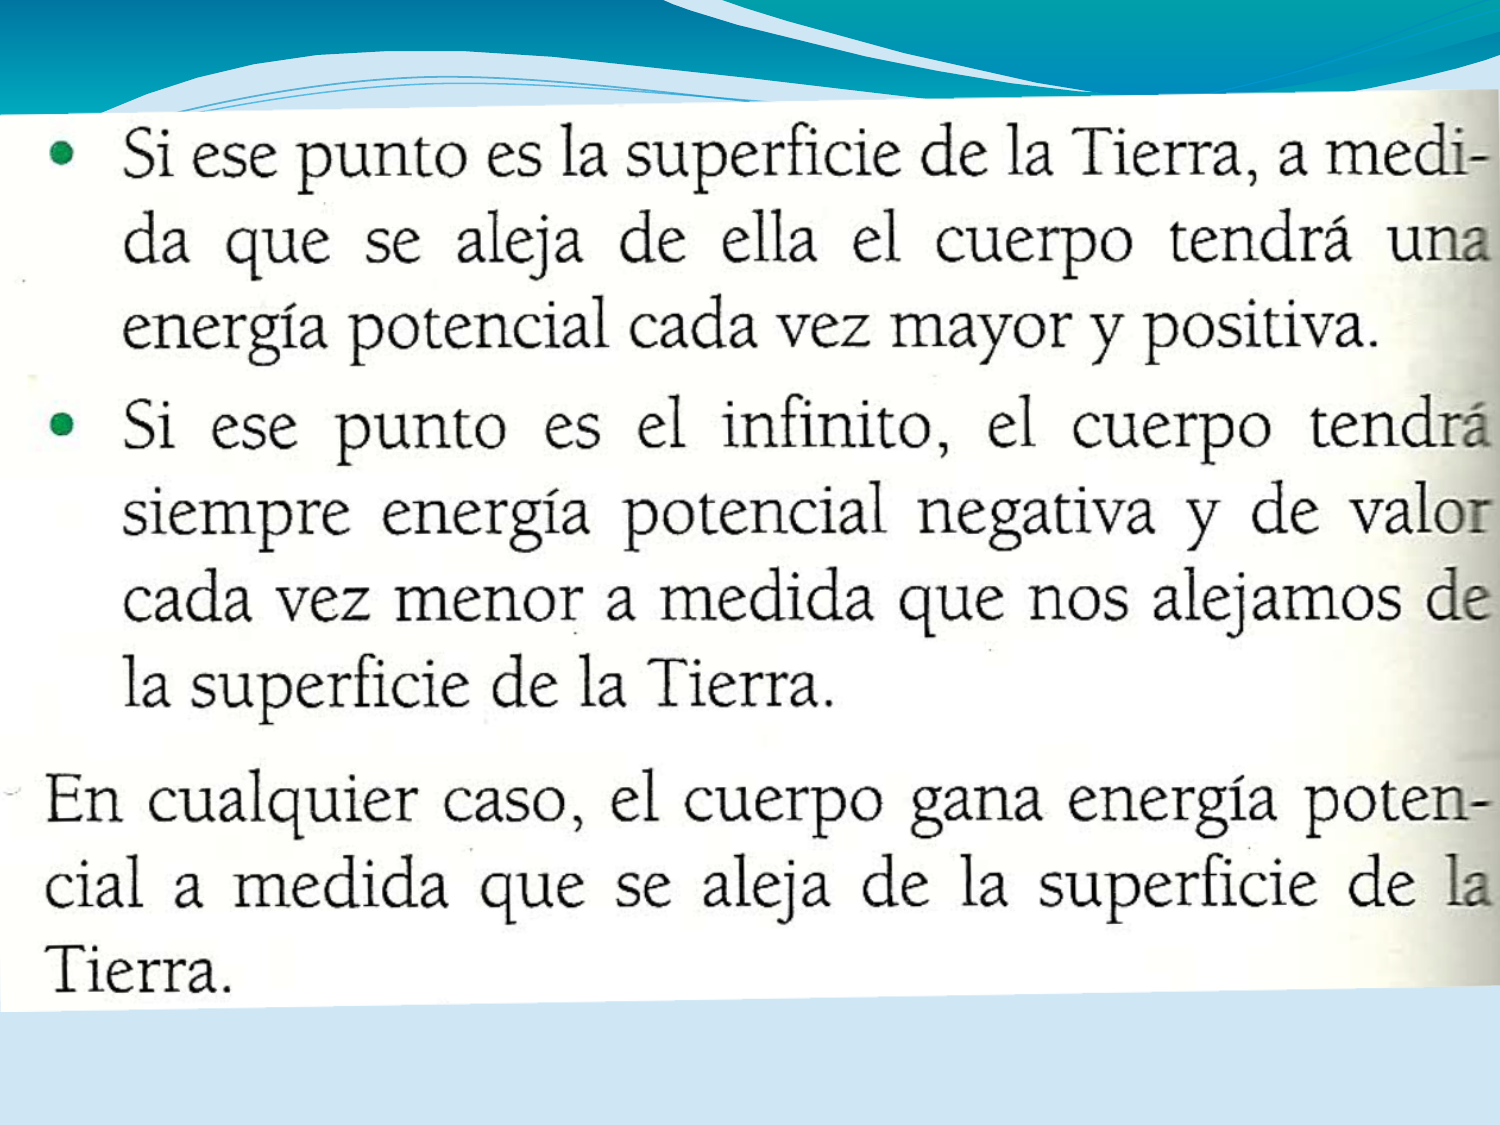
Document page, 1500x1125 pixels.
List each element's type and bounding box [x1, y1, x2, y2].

picture [0, 88, 1500, 1012]
